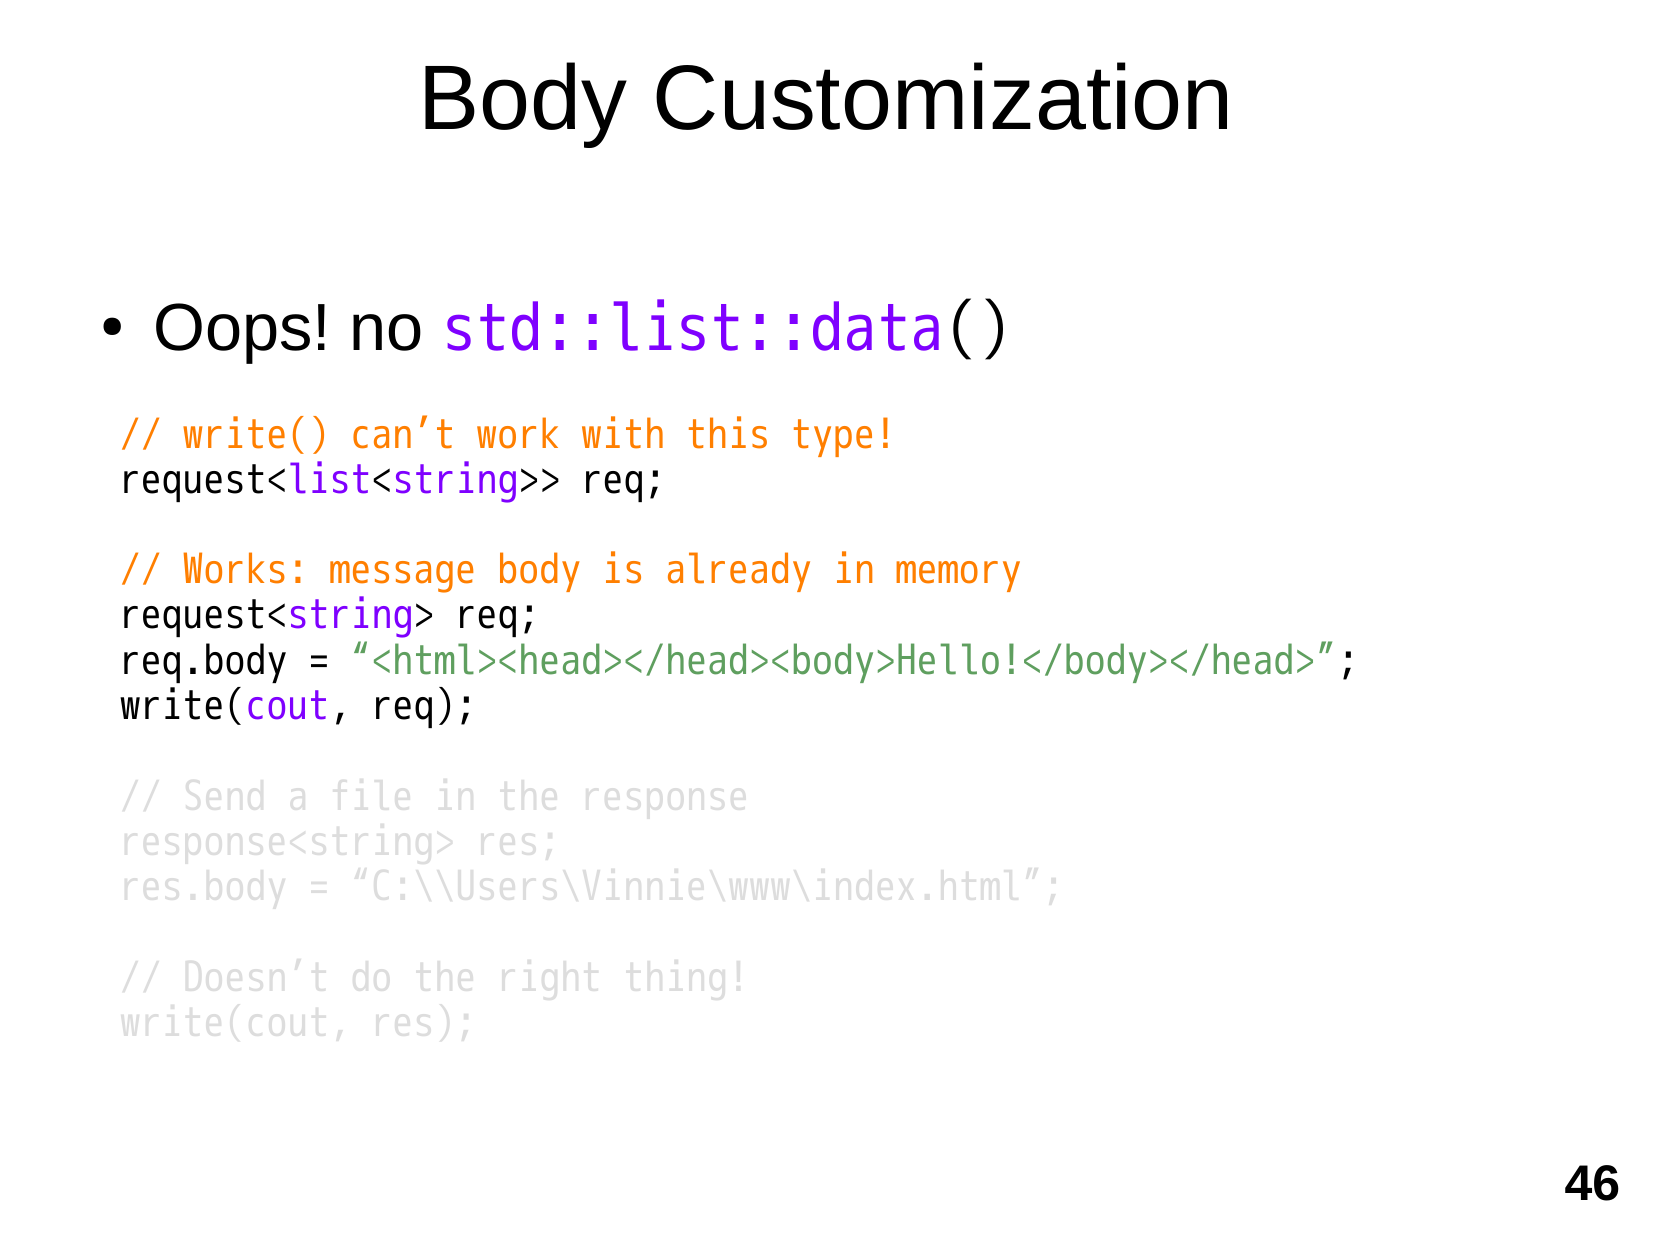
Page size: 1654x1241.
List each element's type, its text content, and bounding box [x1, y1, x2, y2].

list Oops! no std::list::data() [82, 290, 1571, 391]
title Body Customization [82, 15, 1571, 181]
text_box // write() can’t work with this type! request<list<string>> req; // Works: message body is already in memory request<string> req; req.body = “<html><head></head><body>Hello!</body></head>”; write(cout, req); // Send a file in the response response<string> res; res.body = “C:\\Users\Vinnie\www\index.html”; // Doesn’t do the right thing! write(cout, res); [104, 405, 1575, 1107]
